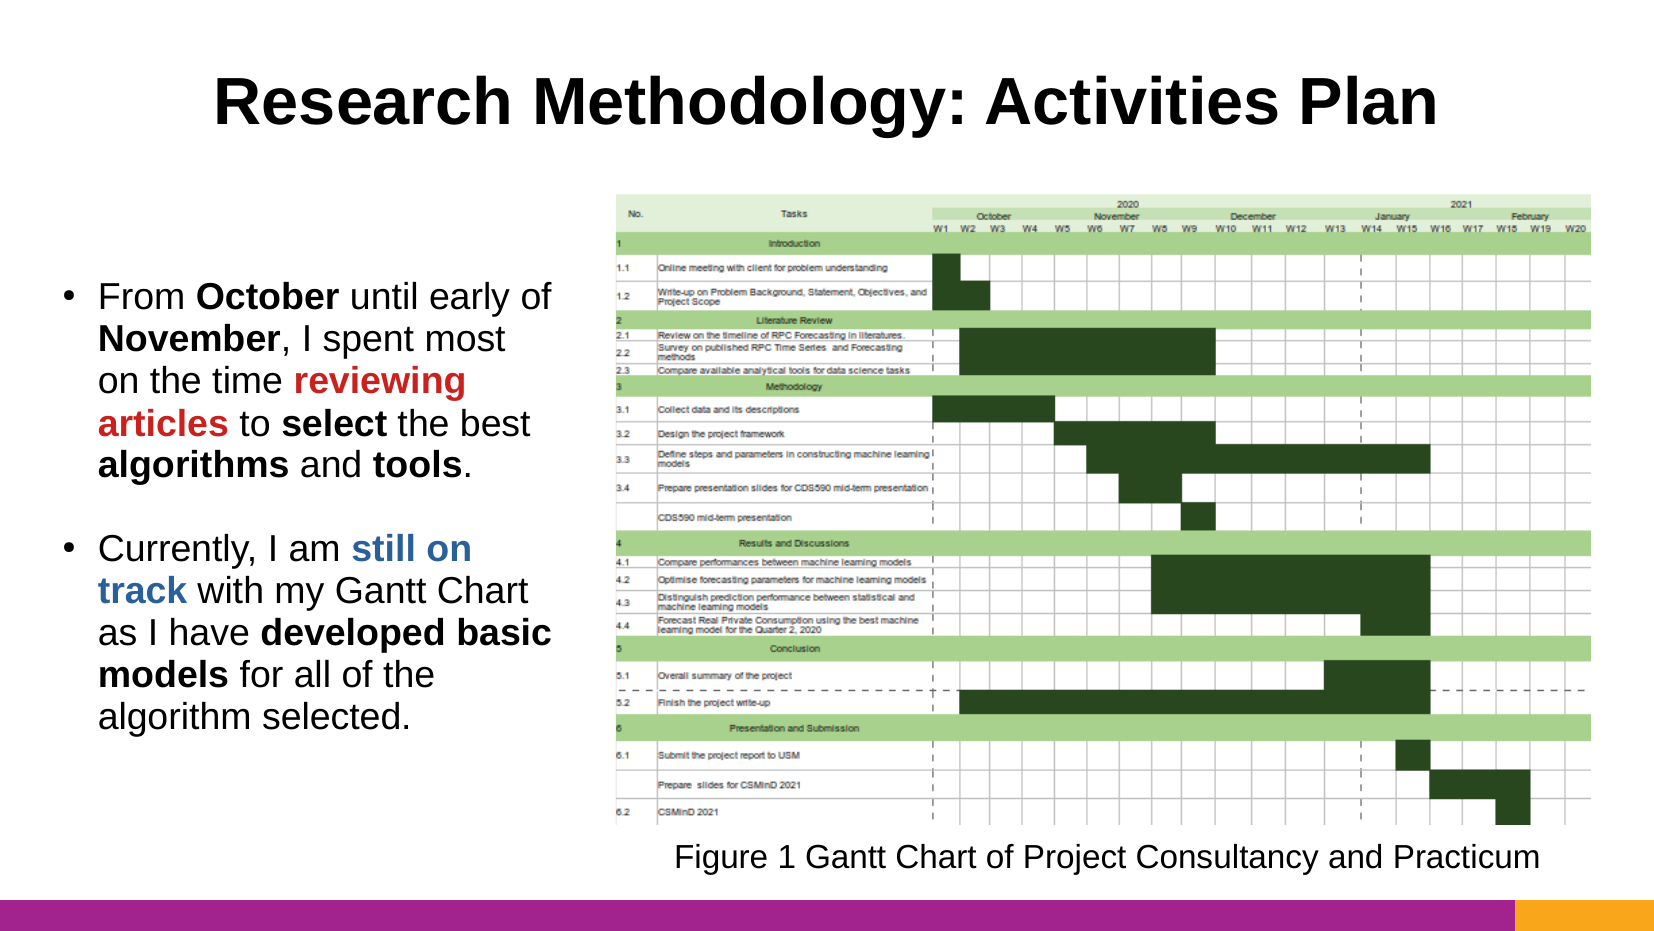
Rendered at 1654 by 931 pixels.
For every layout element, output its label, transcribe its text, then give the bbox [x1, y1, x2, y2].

picture [615, 190, 1591, 825]
text_box [0, 900, 1654, 931]
text_box From October until early of November, I spent most on the time reviewing articles to select the best algorithms and tools. Currently, I am still on track with my Gantt Chart as I have developed basic models for all of the algorithm selected. [47, 268, 573, 746]
text_box Figure 1 Gantt Chart of Project Consultancy and Practicum [615, 830, 1602, 888]
text_box Research Methodology: Activities Plan [83, 37, 1572, 166]
